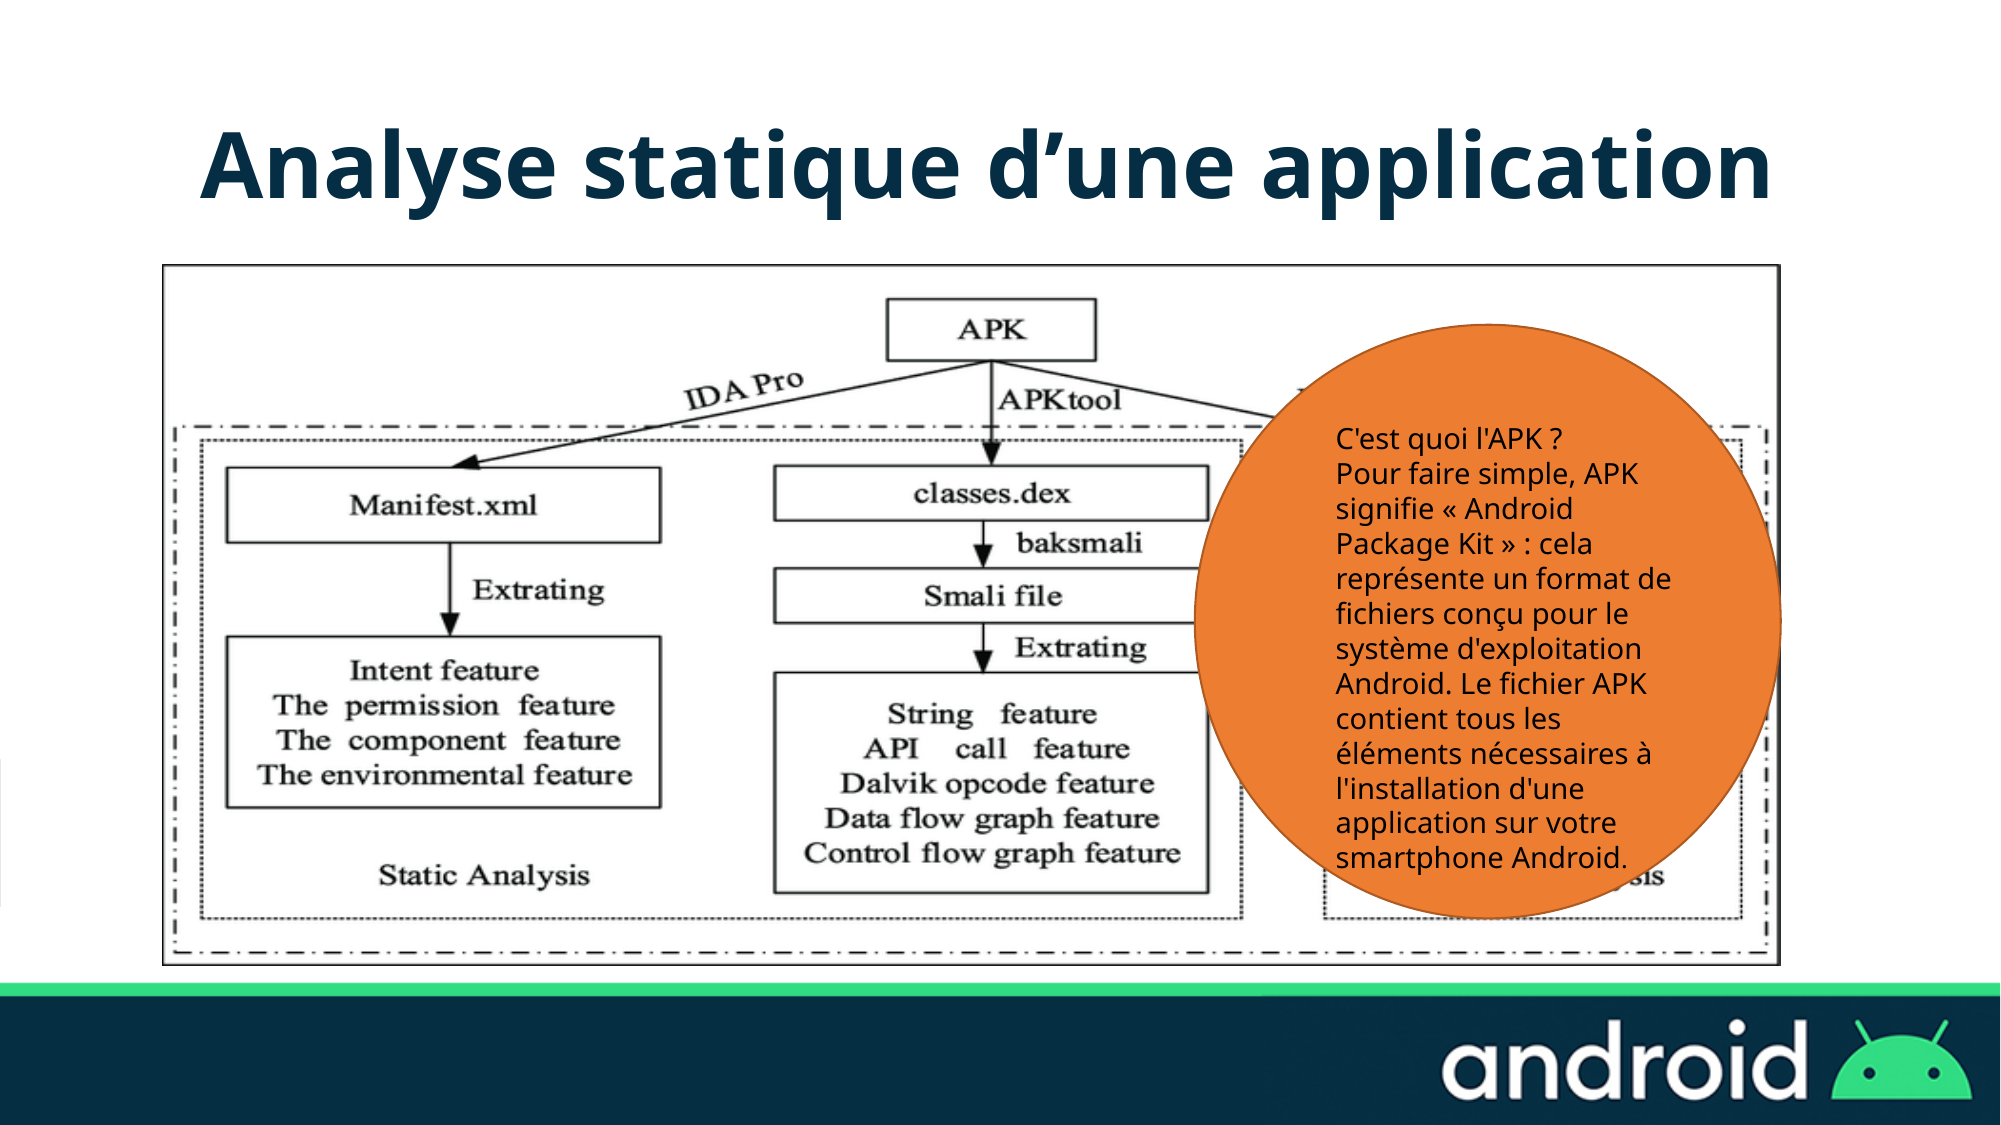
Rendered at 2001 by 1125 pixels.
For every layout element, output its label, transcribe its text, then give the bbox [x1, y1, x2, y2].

text_box [1380, 860, 1387, 866]
picture [162, 264, 1781, 966]
text_box [1420, 854, 1429, 866]
text_box C'est quoi l'APK ? Pour faire simple, APK signifie « Android Package Kit » : cela représente un format de fichiers conçu pour le système d'exploitation Android. Le fichier APK contient tous les éléments nécessaires à l'installation d'une application sur votre smartphone Android. [1320, 412, 1701, 853]
text_box [1491, 854, 1499, 859]
text_box [1701, 418, 1781, 826]
text_box [1606, 854, 1615, 866]
text_box [1581, 854, 1590, 866]
text_box [1194, 324, 1696, 919]
title Analyse statique d’une application [137, 59, 1863, 278]
text_box [1552, 854, 1561, 866]
text_box [1455, 854, 1464, 866]
